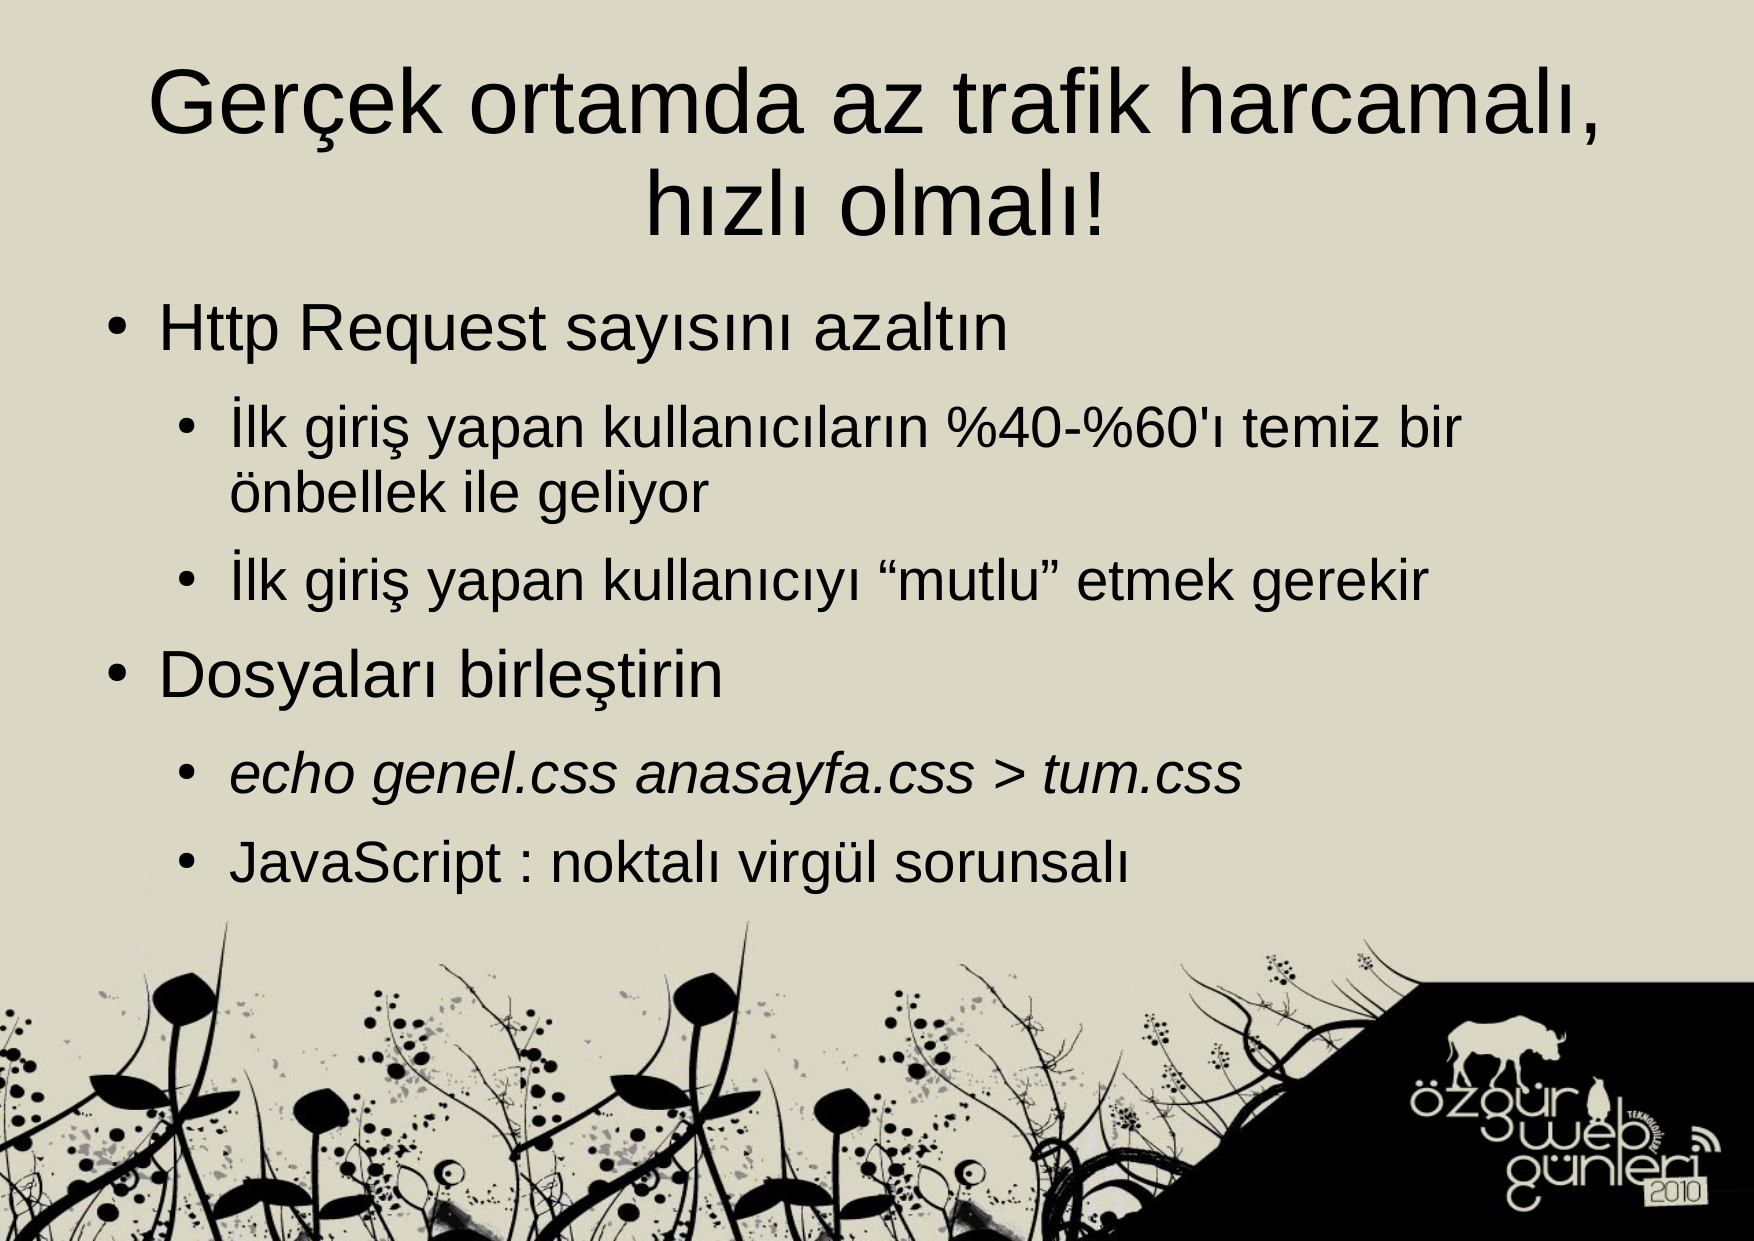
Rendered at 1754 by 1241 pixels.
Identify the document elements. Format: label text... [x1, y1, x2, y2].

title Gerçek ortamda az trafik harcamalı, hızlı olmalı! [87, 50, 1667, 256]
list Http Request sayısını azaltın İlk giriş yapan kullanıcıların %40-%60'ı temiz bir önbellek ile geliyor İlk giriş yapan kullanıcıyı “mutlu” etmek gerekir Dosyaları birleştirin echo genel.css anasayfa.css > tum.css JavaScript : noktalı virgül sorunsalı [87, 290, 1667, 1109]
picture [0, 0, 1754, 1241]
